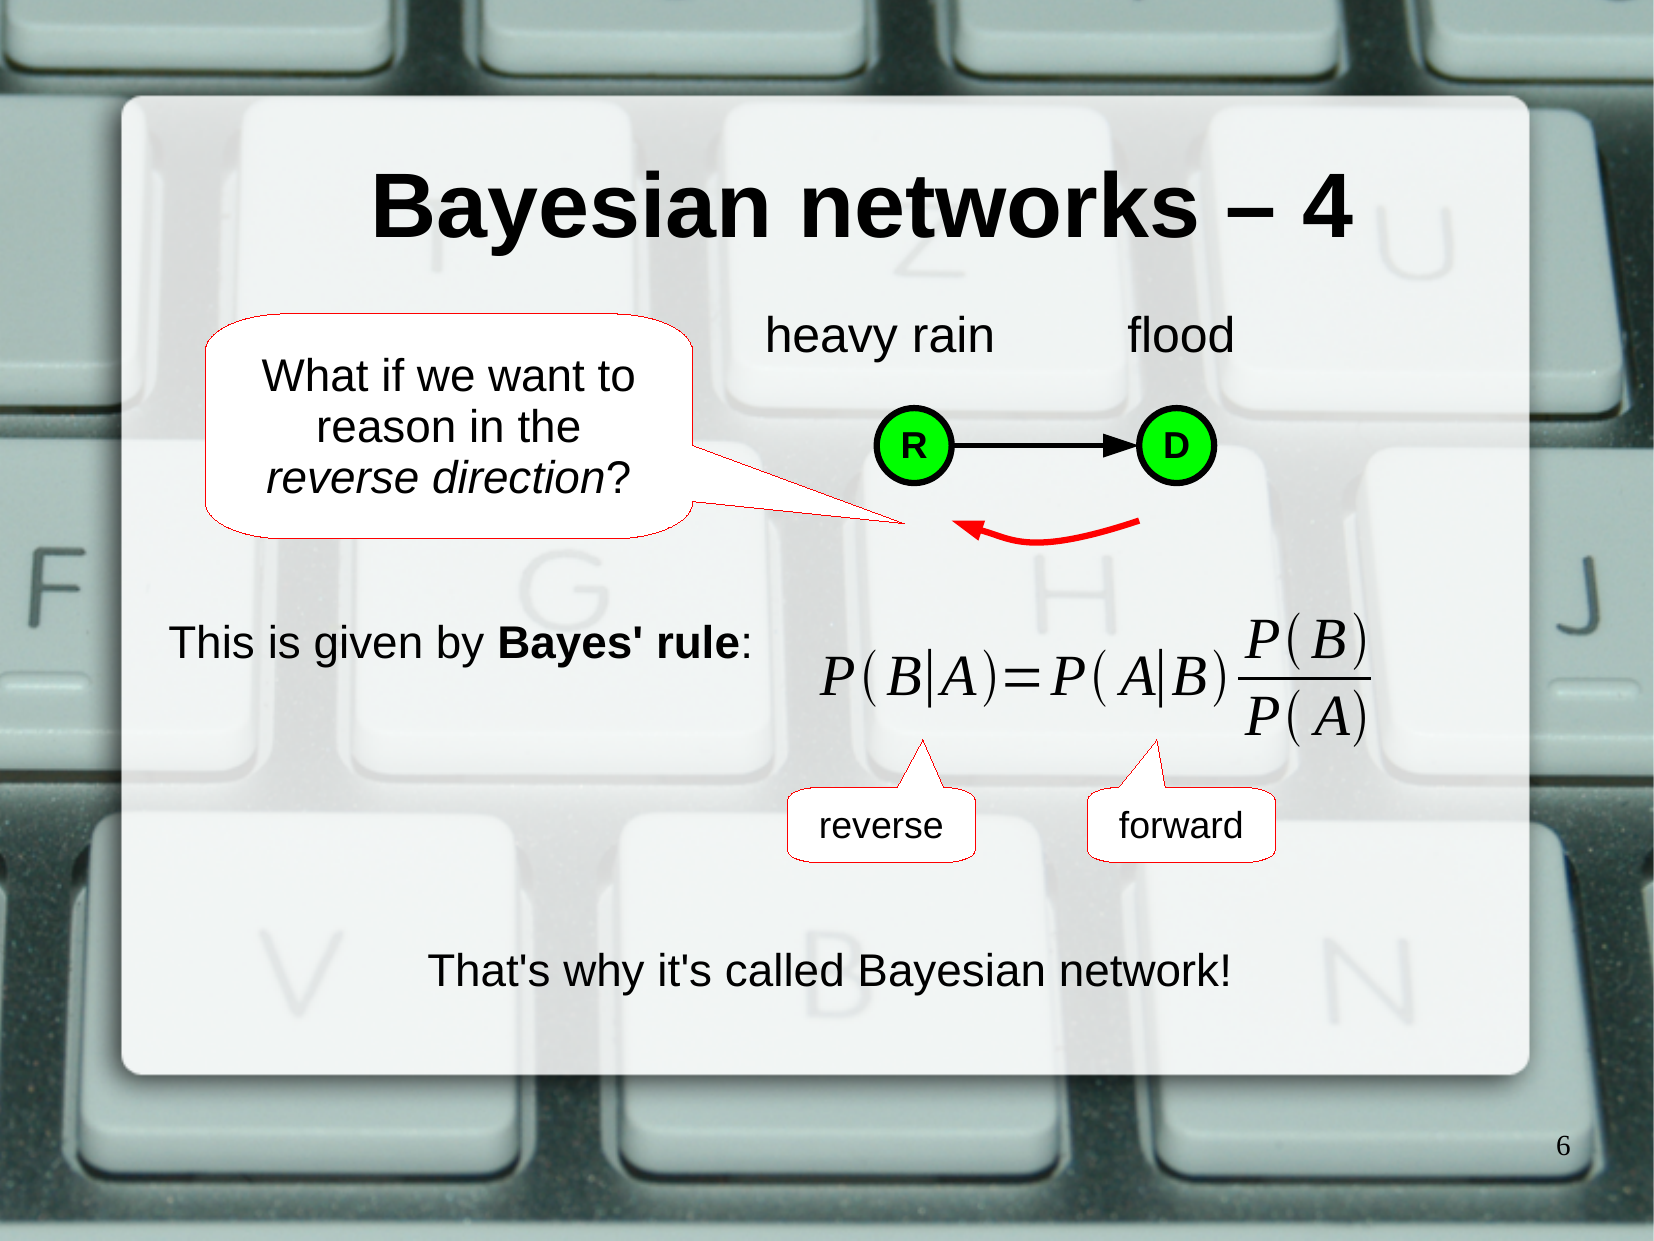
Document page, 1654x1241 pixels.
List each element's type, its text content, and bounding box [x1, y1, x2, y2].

text_box forward [1087, 739, 1276, 863]
text_box heavy rain [750, 300, 1027, 371]
chart [801, 607, 1388, 751]
text_box R [876, 408, 952, 484]
text_box This is given by Bayes' rule: [153, 609, 768, 677]
text_box That's why it's called Bayesian network! [412, 937, 1351, 1004]
text_box flood [1112, 300, 1265, 371]
text_box reverse [787, 739, 976, 863]
text_box What if we want to reason in the reverse direction? [205, 313, 905, 539]
text_box D [1139, 408, 1215, 484]
title Bayesian networks – 4 [337, 150, 1388, 263]
picture [0, 0, 1654, 1241]
